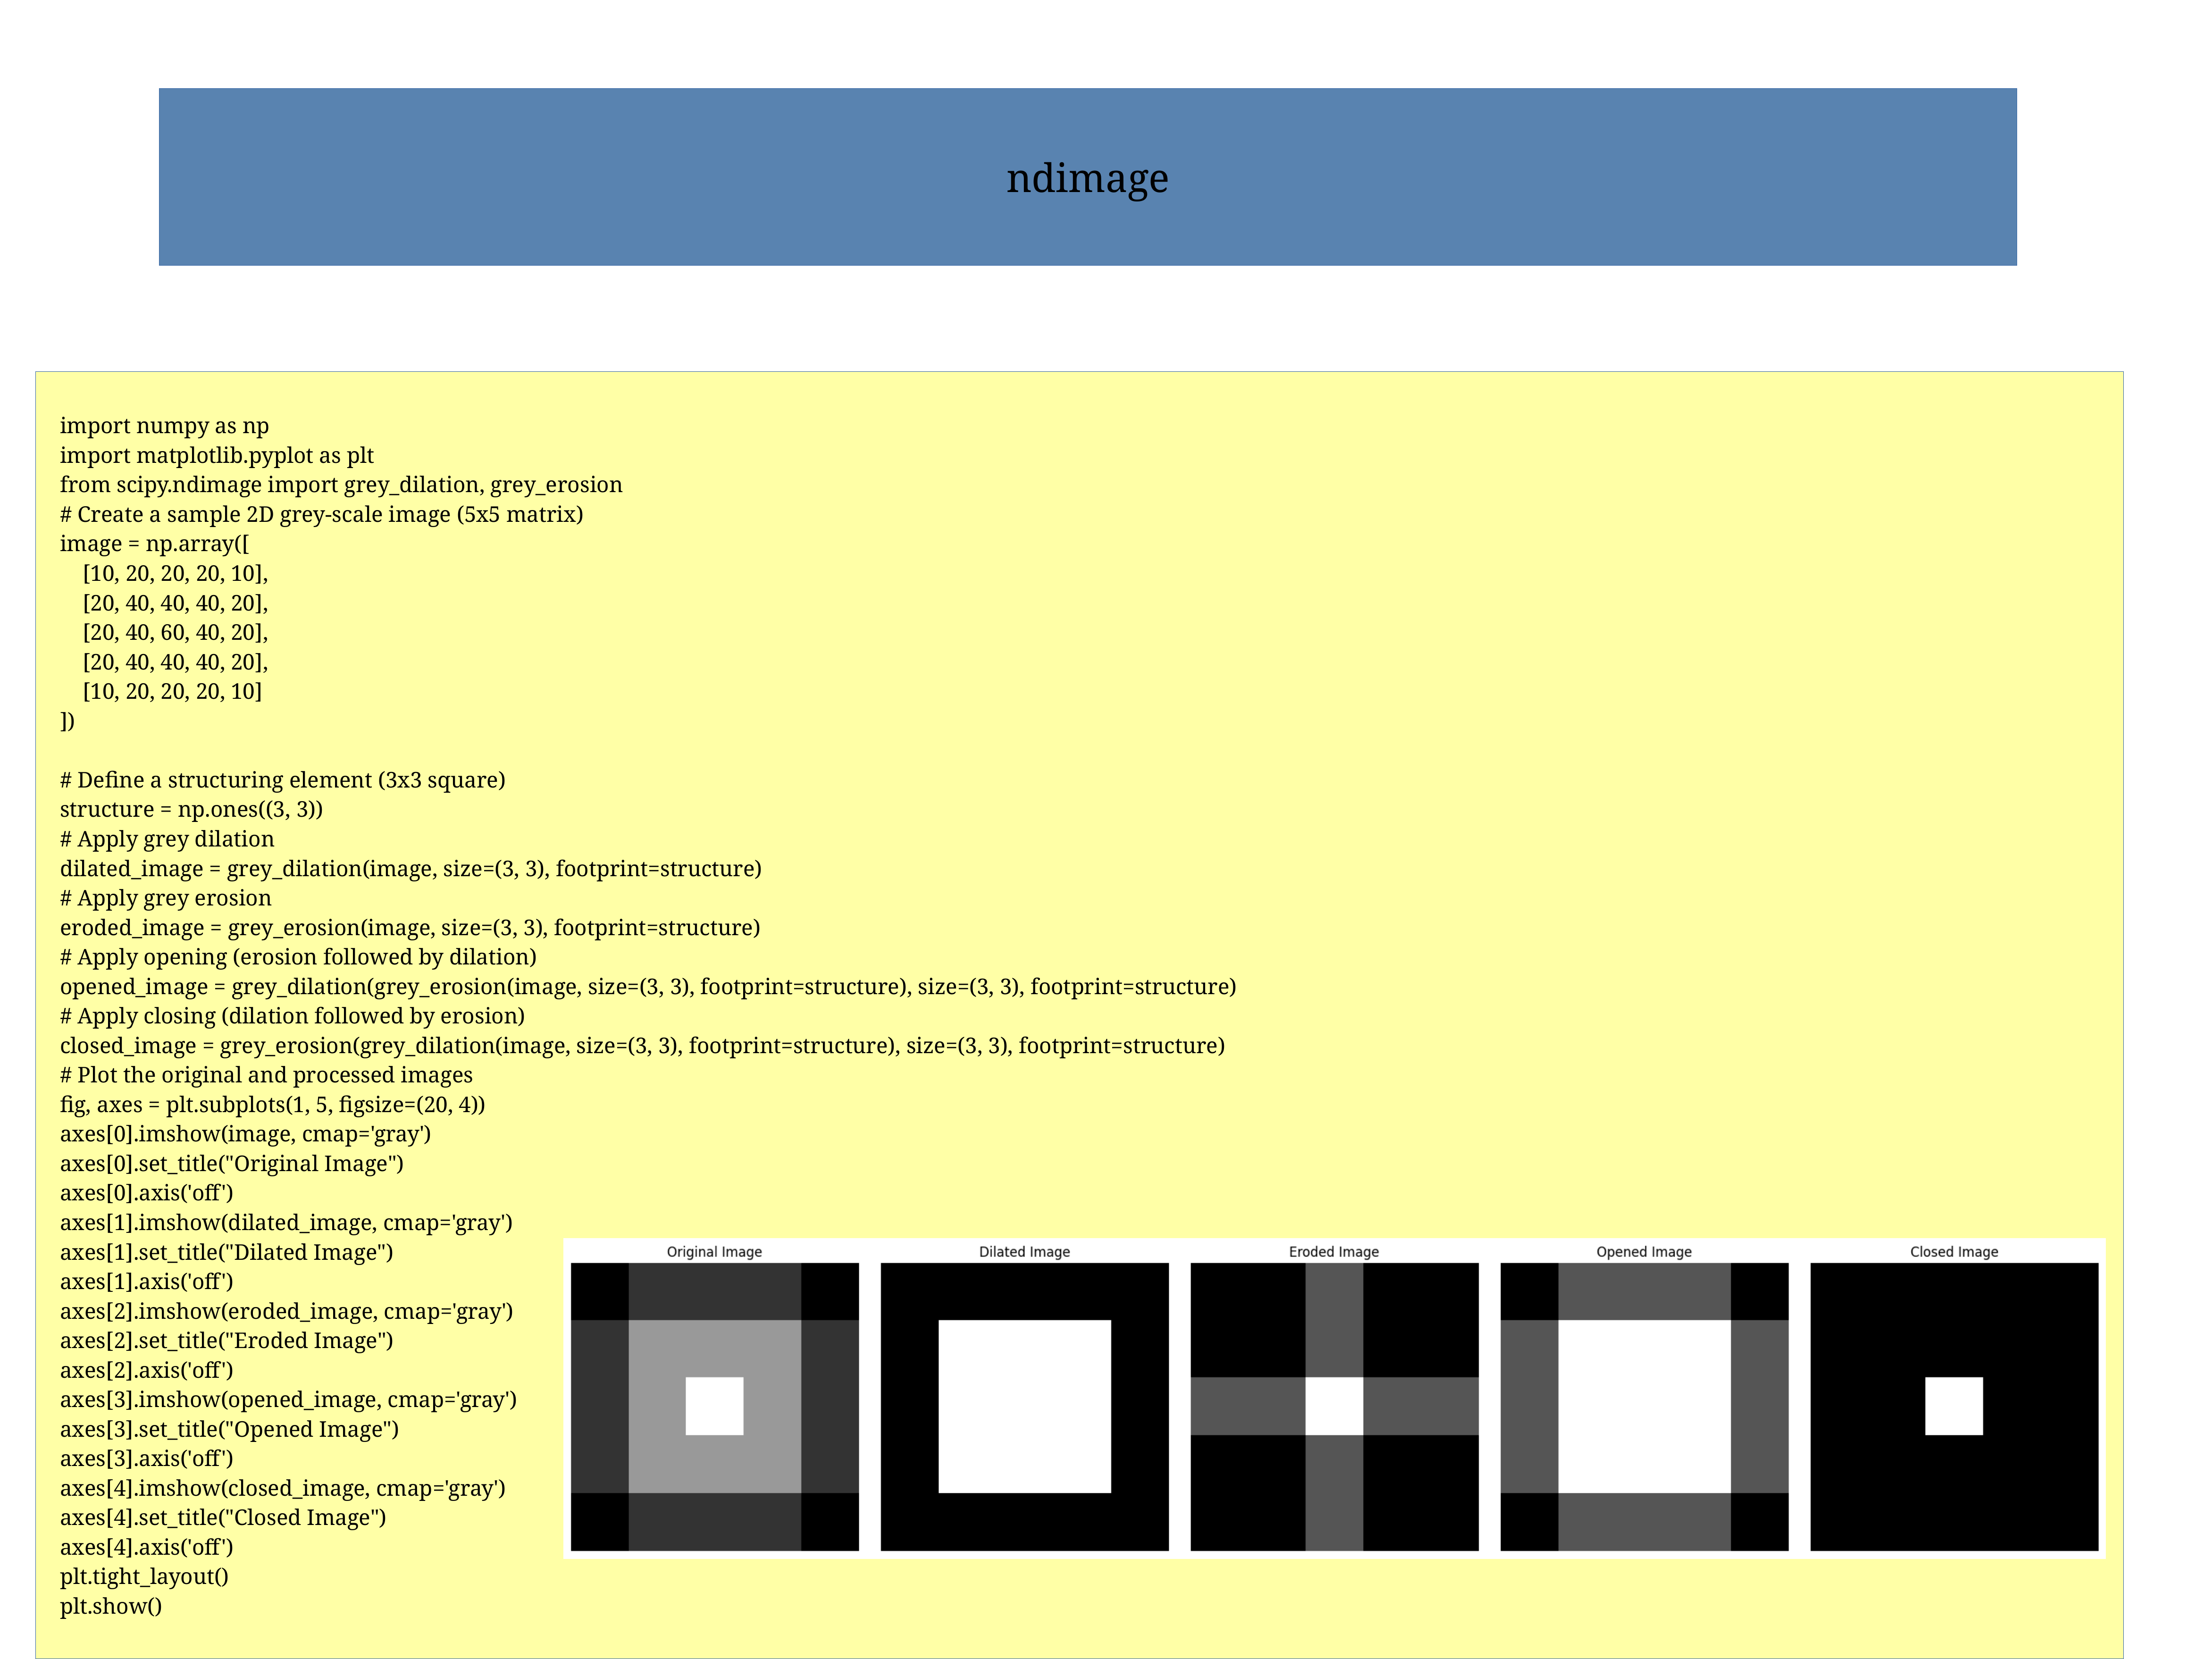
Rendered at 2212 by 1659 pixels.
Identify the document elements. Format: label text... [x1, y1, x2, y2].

text_box [35, 371, 2124, 1659]
picture [563, 1238, 2106, 1559]
text_box import numpy as np import matplotlib.pyplot as plt from scipy.ndimage import grey_dilation, grey_erosion # Create a sample 2D grey-scale image (5x5 matrix) image = np.array([ [10, 20, 20, 20, 10], [20, 40, 40, 40, 20], [20, 40, 60, 40, 20], [20, 40, 40, 40, 20], [10, 20, 20, 20, 10] ]) # Define a structuring element (3x3 square) structure = np.ones((3, 3)) # Apply grey dilation dilated_image = grey_dilation(image, size=(3, 3), footprint=structure) # Apply grey erosion eroded_image = grey_erosion(image, size=(3, 3), footprint=structure) # Apply opening (erosion followed by dilation) opened_image = grey_dilation(grey_erosion(image, size=(3, 3), footprint=structure), size=(3, 3), footprint=structure) # Apply closing (dilation followed by erosion) closed_image = grey_erosion(grey_dilation(image, size=(3, 3), footprint=structure), size=(3, 3), footprint=structure) # Plot the original and processed images fig, axes = plt.subplots(1, 5, figsize=(20, 4)) axes[0].imshow(image, cmap='gray') axes[0].set_title("Original Image") axes[0].axis('off') axes[1].imshow(dilated_image, cmap='gray') axes[1].set_title("Dilated Image") axes[1].axis('off') axes[2].imshow(eroded_image, cmap='gray') axes[2].set_title("Eroded Image") axes[2].axis('off') axes[3].imshow(opened_image, cmap='gray') axes[3].set_title("Opened Image") axes[3].axis('off') axes[4].imshow(closed_image, cmap='gray') axes[4].set_title("Closed Image") axes[4].axis('off') plt.tight_layout() plt.show() [53, 407, 2106, 1624]
text_box ndimage [159, 88, 2017, 266]
